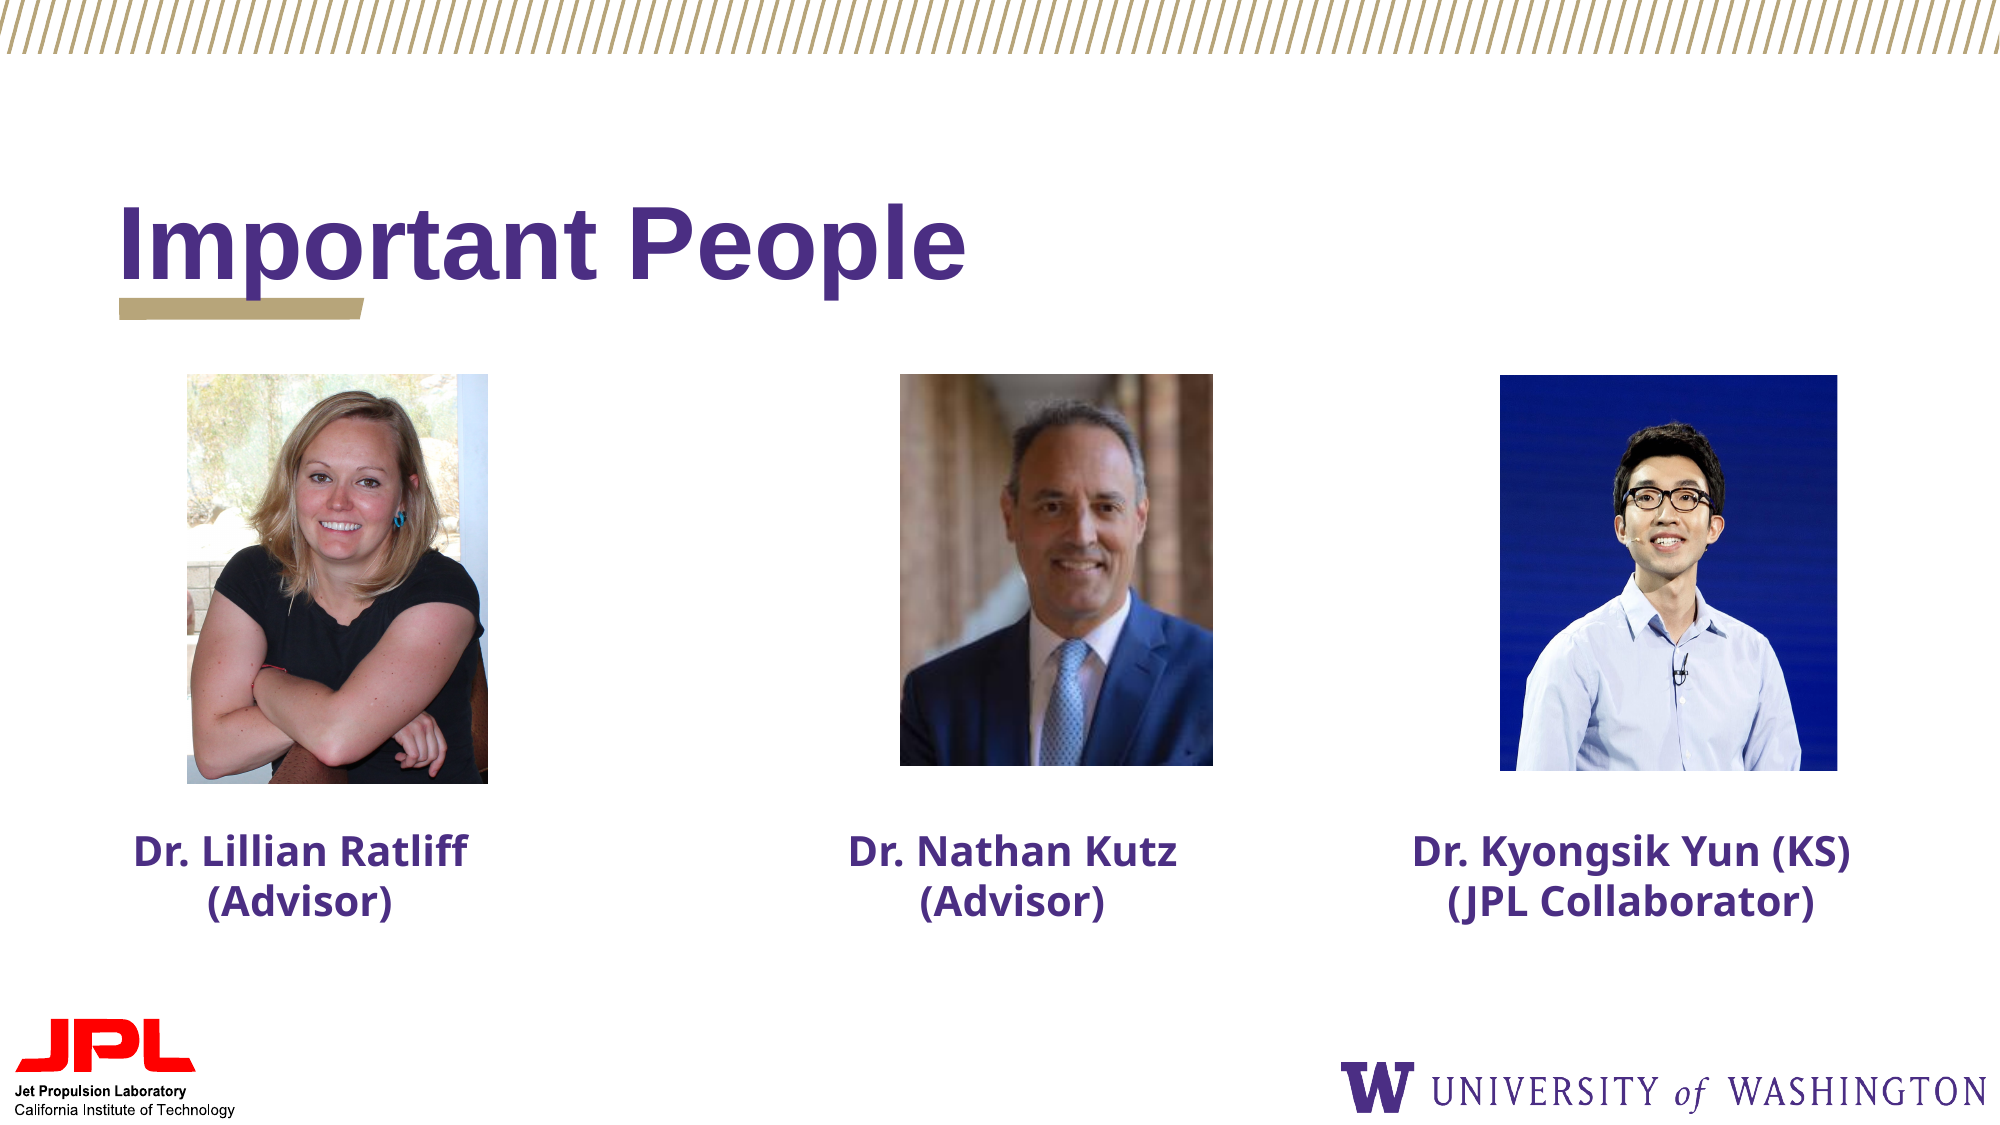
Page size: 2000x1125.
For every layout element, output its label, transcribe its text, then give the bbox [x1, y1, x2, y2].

list Dr. Nathan Kutz (Advisor) [787, 825, 1238, 938]
list Dr. Kyongsik Yun (KS) (JPL Collaborator) [1350, 825, 1913, 938]
picture [1500, 375, 1838, 771]
list Dr. Lillian Ratliff (Advisor) [75, 825, 526, 938]
picture [187, 375, 488, 784]
picture [900, 375, 1213, 766]
title Important People [117, 112, 1918, 300]
